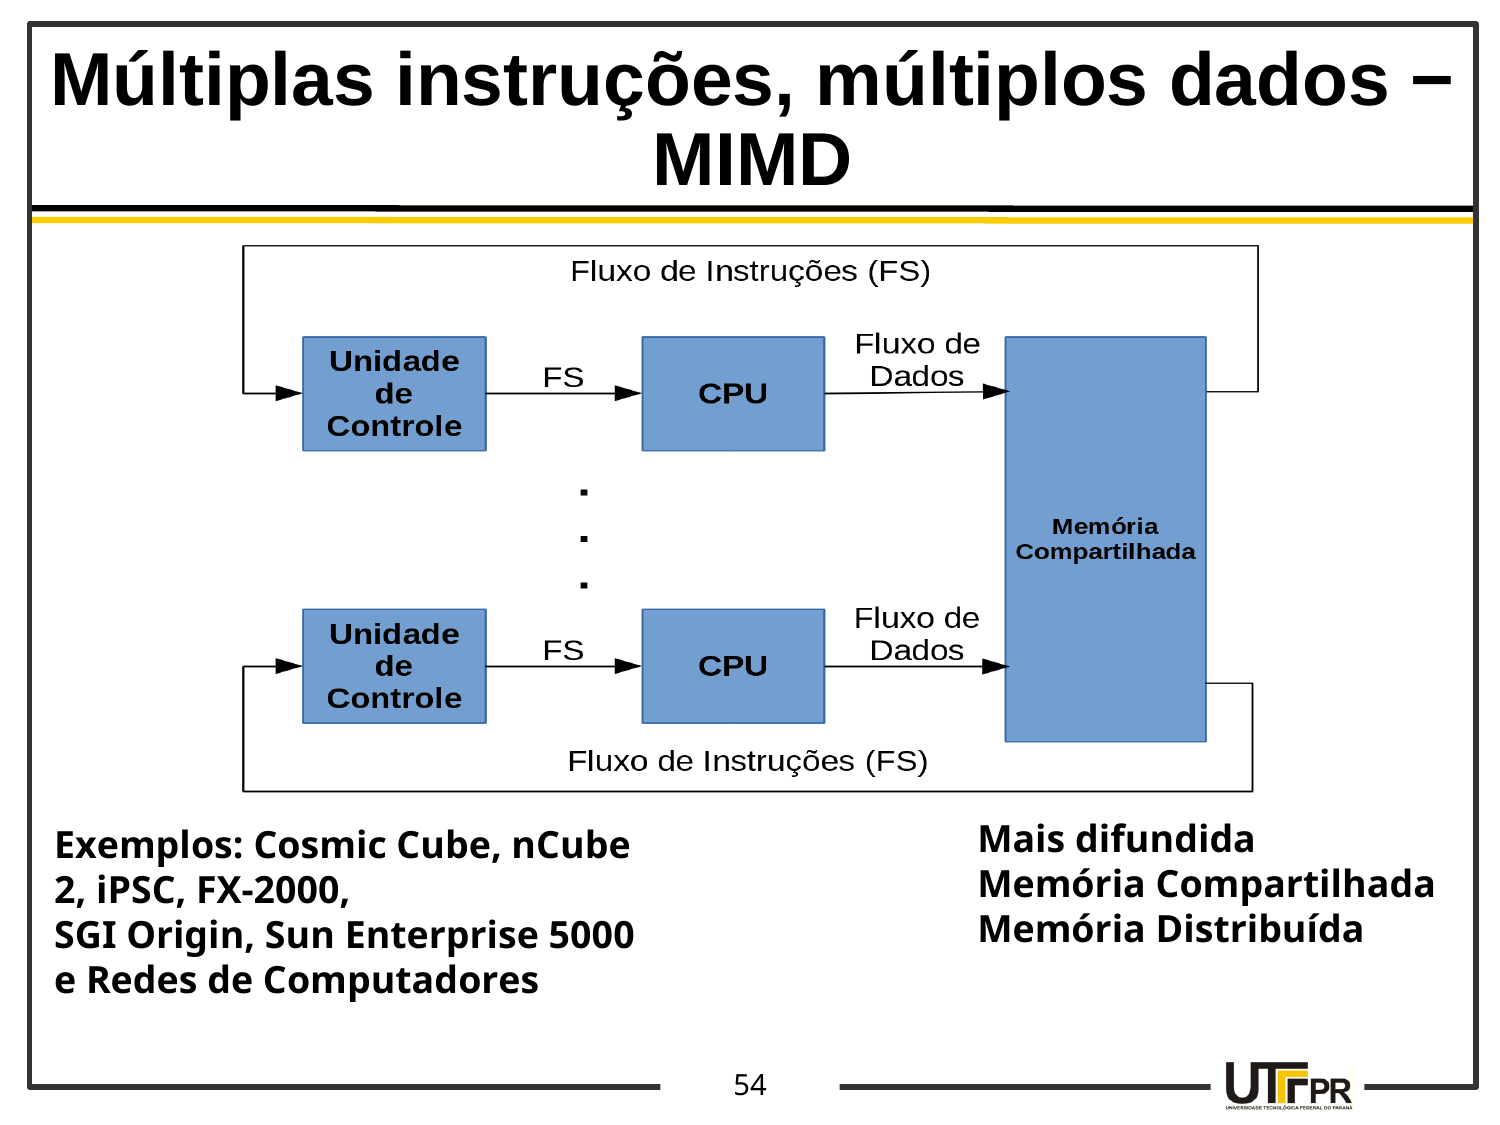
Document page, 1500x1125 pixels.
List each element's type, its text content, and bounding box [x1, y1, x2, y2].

title Múltiplas instruções, múltiplos dados − MIMD [29, 39, 1477, 203]
picture [222, 227, 1278, 810]
picture [1225, 1062, 1353, 1110]
text_box Exemplos: Cosmic Cube, nCube 2, iPSC, FX-2000, SGI Origin, Sun Enterprise 5000 e Redes de Computadores [39, 813, 666, 1009]
text_box Mais difundida Memória Compartilhada Memória Distribuída [962, 806, 1452, 958]
